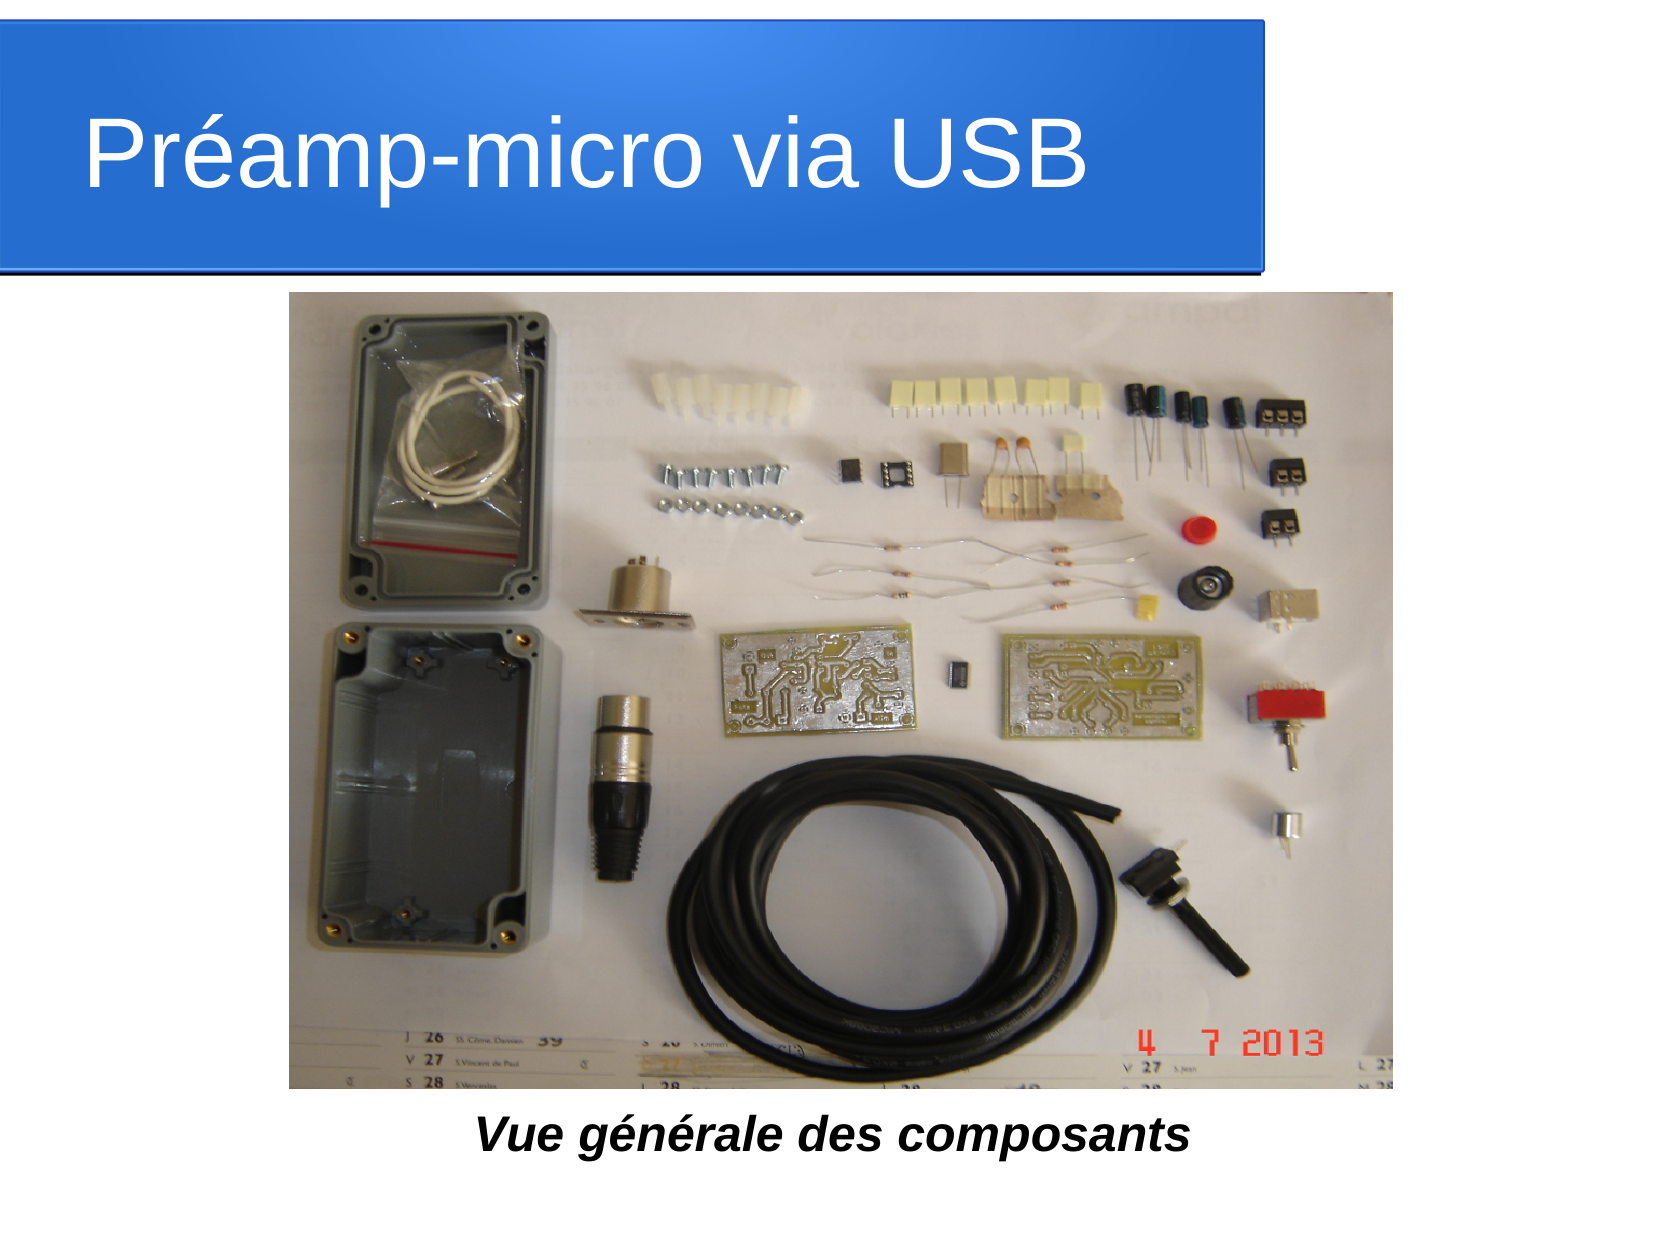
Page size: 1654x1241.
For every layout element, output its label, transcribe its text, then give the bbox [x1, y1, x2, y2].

picture [289, 292, 1393, 1089]
text_box Vue générale des composants [307, 1098, 1359, 1169]
title Préamp-micro via USB [82, 49, 1250, 257]
